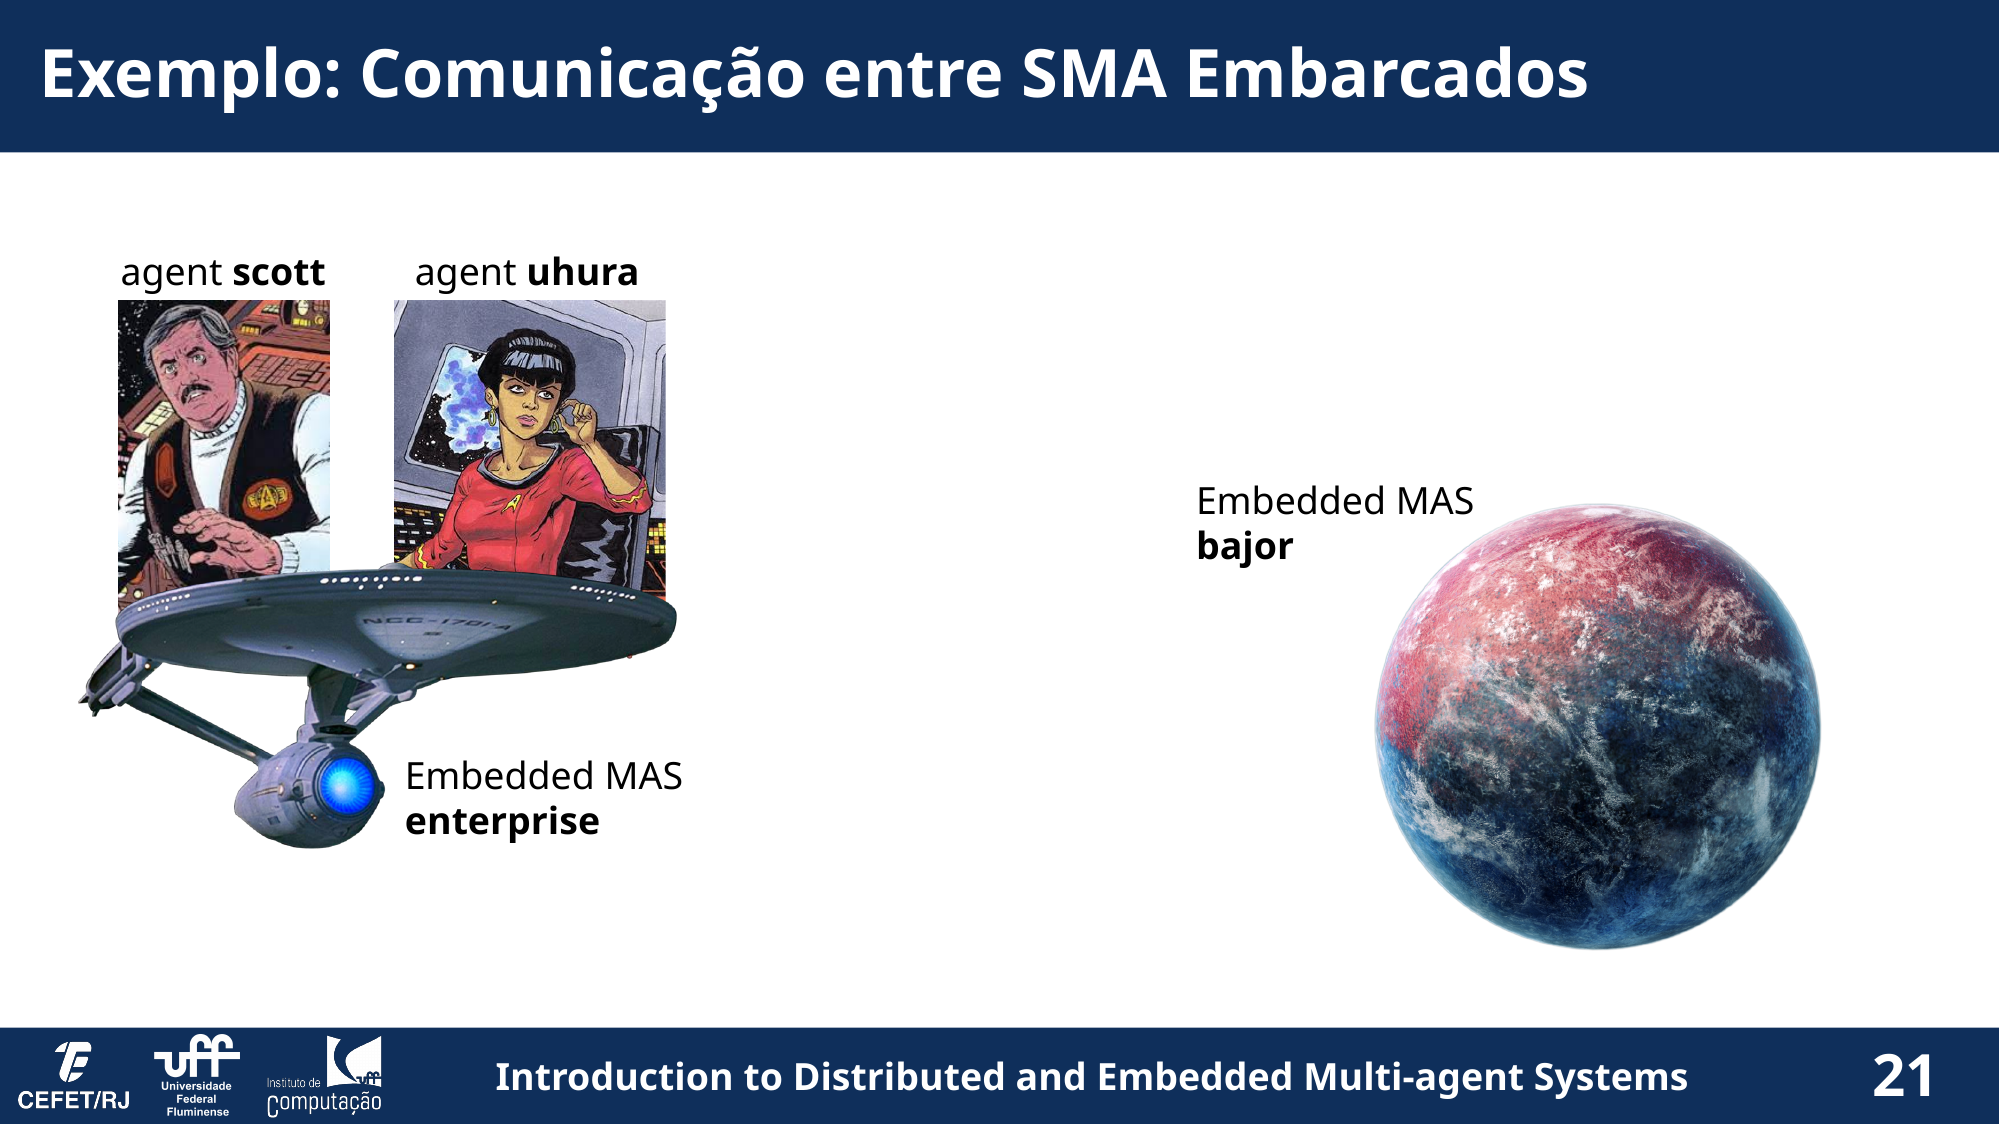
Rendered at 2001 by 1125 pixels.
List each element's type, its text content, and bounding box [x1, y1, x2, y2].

text_box agent scott [105, 240, 368, 301]
picture [153, 1033, 241, 1121]
text_box Embedded MAS enterprise [390, 745, 728, 850]
picture [77, 300, 677, 849]
picture [18, 1021, 129, 1125]
text_box agent uhura [399, 240, 684, 301]
text_box Exemplo: Comunicação entre SMA Embarcados [25, 23, 1999, 119]
picture [265, 1033, 383, 1118]
picture [1373, 502, 1822, 951]
text_box Embedded MAS bajor [1181, 469, 1520, 575]
